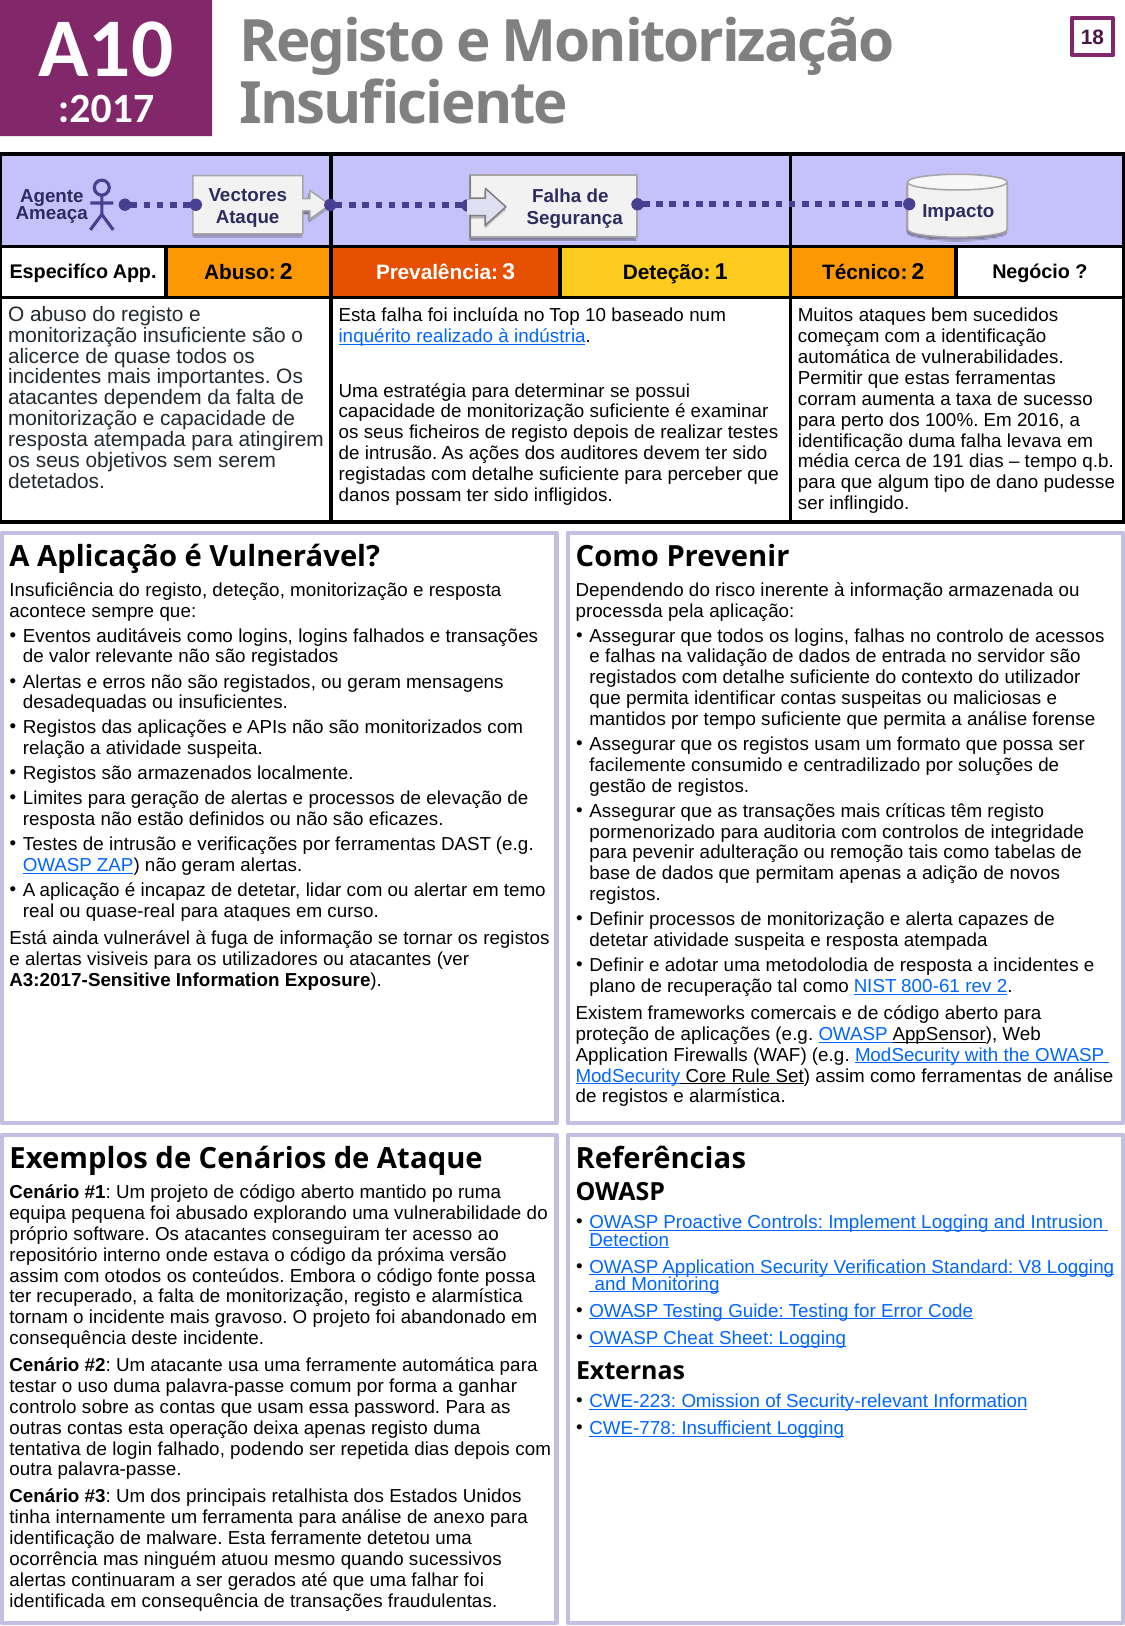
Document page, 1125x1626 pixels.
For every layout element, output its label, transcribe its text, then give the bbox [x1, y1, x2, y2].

table_cell Técnico: 2 [792, 248, 954, 296]
table_cell Especifíco App. [2, 248, 164, 296]
table_cell Deteção: 1 [562, 248, 789, 296]
table_cell Abuso: 2 [168, 248, 329, 296]
text_box [467, 175, 506, 238]
text_box A Aplicação é Vulnerável? Insuficiência do registo, deteção, monitorização e resposta acontece sempre que: Eventos auditáveis como logins, logins falhados e transações de valor relevante não são registados Alertas e erros não são registados, ou geram mensagens desadequadas ou insuficientes. Registos das aplicações e APIs não são monitorizados com relação a atividade suspeita. Registos são armazenados localmente. Limites para geração de alertas e processos de elevação de resposta não estão definidos ou não são eficazes. Testes de intrusão e verificações por ferramentas DAST (e.g. OWASP ZAP) não geram alertas. A aplicação é incapaz de detetar, lidar com ou alertar em temo real ou quase-real para ataques em curso. Está ainda vulnerável à fuga de informação se tornar os registos e alertas visiveis para os utilizadores ou atacantes (ver A3:2017-Sensitive Information Exposure). [1, 532, 557, 1123]
text_box A10 :2017 [0, 0, 213, 137]
text_box Registo e Monitorização Insuficiente [224, 12, 1125, 134]
text_box Vectores Ataque [192, 175, 325, 234]
text_box Agente Ameaça [0, 182, 103, 231]
table_cell Muitos ataques bem sucedidos começam com a identificação automática de vulnerabilidades. Permitir que estas ferramentas corram aumenta a taxa de sucesso para perto dos 100%. Em 2016, a identificação duma falha levava em média cerca de 191 dias – tempo q.b. para que algum tipo de dano pudesse ser inflingido. [792, 299, 1122, 520]
table_cell Esta falha foi incluída no Top 10 baseado num inquérito realizado à indústria. Uma estratégia para determinar se possui capacidade de monitorização suficiente é examinar os seus ficheiros de registo depois de realizar testes de intrusão. As ações dos auditores devem ter sido registadas com detalhe suficiente para perceber que danos possam ter sido infligidos. [333, 299, 789, 520]
text_box Como Prevenir Dependendo do risco inerente à informação armazenada ou processda pela aplicação: Assegurar que todos os logins, falhas no controlo de acessos e falhas na validação de dados de entrada no servidor são registados com detalhe suficiente do contexto do utilizador que permita identificar contas suspeitas ou maliciosas e mantidos por tempo suficiente que permita a análise forense Assegurar que os registos usam um formato que possa ser facilemente consumido e centradilizado por soluções de gestão de registos. Assegurar que as transações mais críticas têm registo pormenorizado para auditoria com controlos de integridade para pevenir adulteração ou remoção tais como tabelas de base de dados que permitam apenas a adição de novos registos. Definir processos de monitorização e alerta capazes de detetar atividade suspeita e resposta atempada Definir e adotar uma metodolodia de resposta a incidentes e plano de recuperação tal como NIST 800-61 rev 2. Existem frameworks comercais e de código aberto para proteção de aplicações (e.g. OWASP AppSensor), Web Application Firewalls (WAF) (e.g. ModSecurity with the OWASP ModSecurity Core Rule Set) assim como ferramentas de análise de registos e alarmística. [568, 532, 1123, 1123]
text_box Exemplos de Cenários de Ataque Cenário #1: Um projeto de código aberto mantido po ruma equipa pequena foi abusado explorando uma vulnerabilidade do próprio software. Os atacantes conseguiram ter acesso ao repositório interno onde estava o código da próxima versão assim com otodos os conteúdos. Embora o código fonte possa ter recuperado, a falta de monitorização, registo e alarmística tornam o incidente mais gravoso. O projeto foi abandonado em consequência deste incidente. Cenário #2: Um atacante usa uma ferramente automática para testar o uso duma palavra-passe comum por forma a ganhar controlo sobre as contas que usam essa password. Para as outras contas esta operação deixa apenas registo duma tentativa de login falhado, podendo ser repetida dias depois com outra palavra-passe. Cenário #3: Um dos principais retalhista dos Estados Unidos tinha internamente um ferramenta para análise de anexo para identificação de malware. Esta ferramente detetou uma ocorrência mas ninguém atuou mesmo quando sucessivos alertas continuaram a ser gerados até que uma falhar foi identificada em consequência de transações fraudulentas. [1, 1134, 557, 1624]
table_cell Prevalência: 3 [333, 248, 558, 296]
text_box Referências OWASP OWASP Proactive Controls: Implement Logging and Intrusion Detection OWASP Application Security Verification Standard: V8 Logging and Monitoring OWASP Testing Guide: Testing for Error Code OWASP Cheat Sheet: Logging Externas CWE-223: Omission of Security-relevant Information CWE-778: Insufficient Logging [568, 1134, 1123, 1624]
text_box Impacto [907, 183, 1008, 238]
table_header [792, 156, 1122, 245]
table_header [333, 156, 789, 245]
table_cell Negócio ? [958, 248, 1122, 296]
table_cell O abuso do registo e monitorização insuficiente são o alicerce de quase todos os incidentes mais importantes. Os atacantes dependem da falta de monitorização e capacidade de resposta atempada para atingirem os seus objetivos sem serem detetados. [2, 299, 329, 520]
table_header [2, 156, 329, 245]
text_box Falha de Segurança [470, 174, 638, 237]
